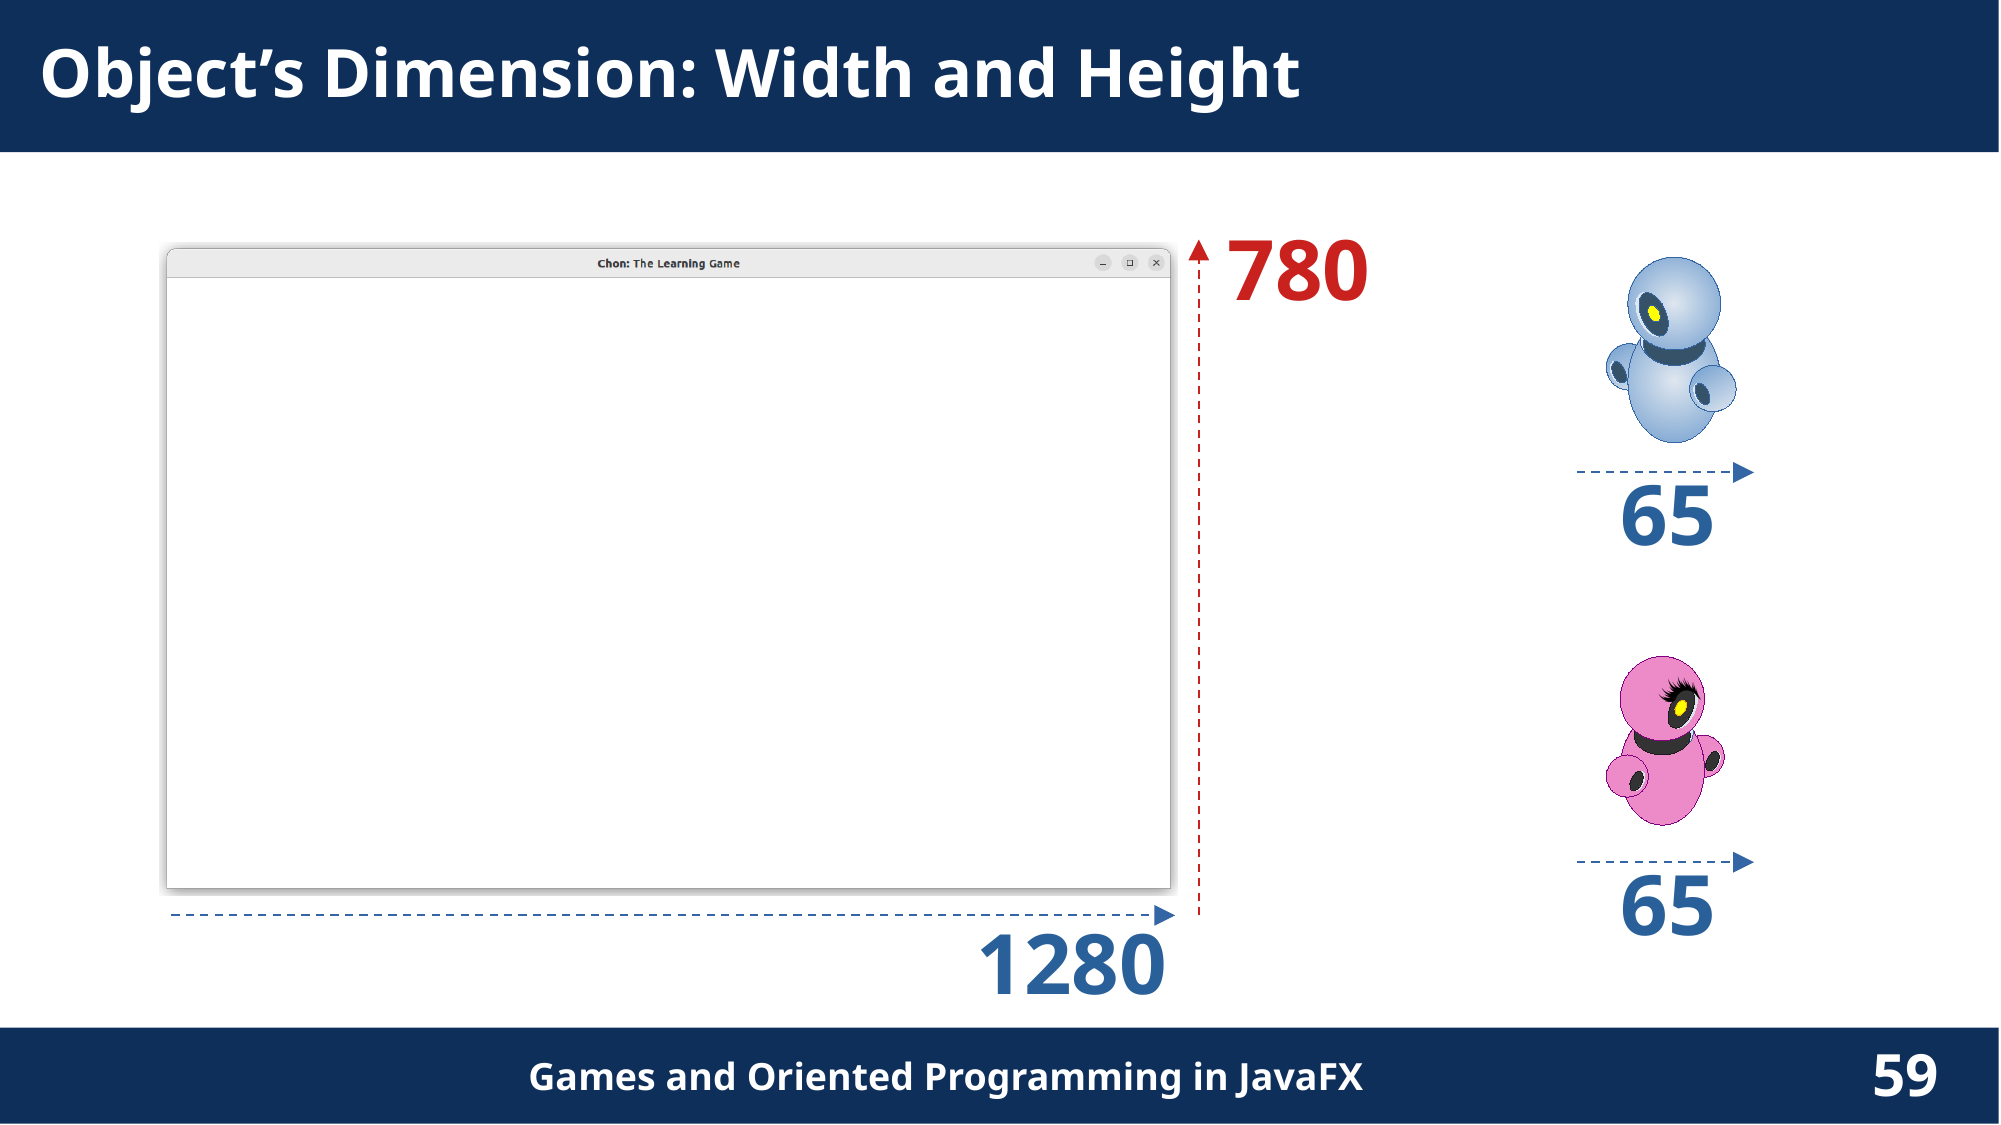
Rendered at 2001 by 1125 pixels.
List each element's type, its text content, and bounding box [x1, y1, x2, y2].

text_box [1606, 656, 1725, 826]
text_box 1280 [938, 903, 1205, 1019]
text_box [1606, 257, 1737, 443]
text_box 65 [1535, 454, 1802, 570]
picture [159, 242, 1178, 897]
text_box 65 [1535, 844, 1802, 960]
picture [1658, 676, 1703, 702]
text_box Object’s Dimension: Width and Height [25, 23, 1999, 119]
text_box 780 [1204, 210, 1394, 325]
